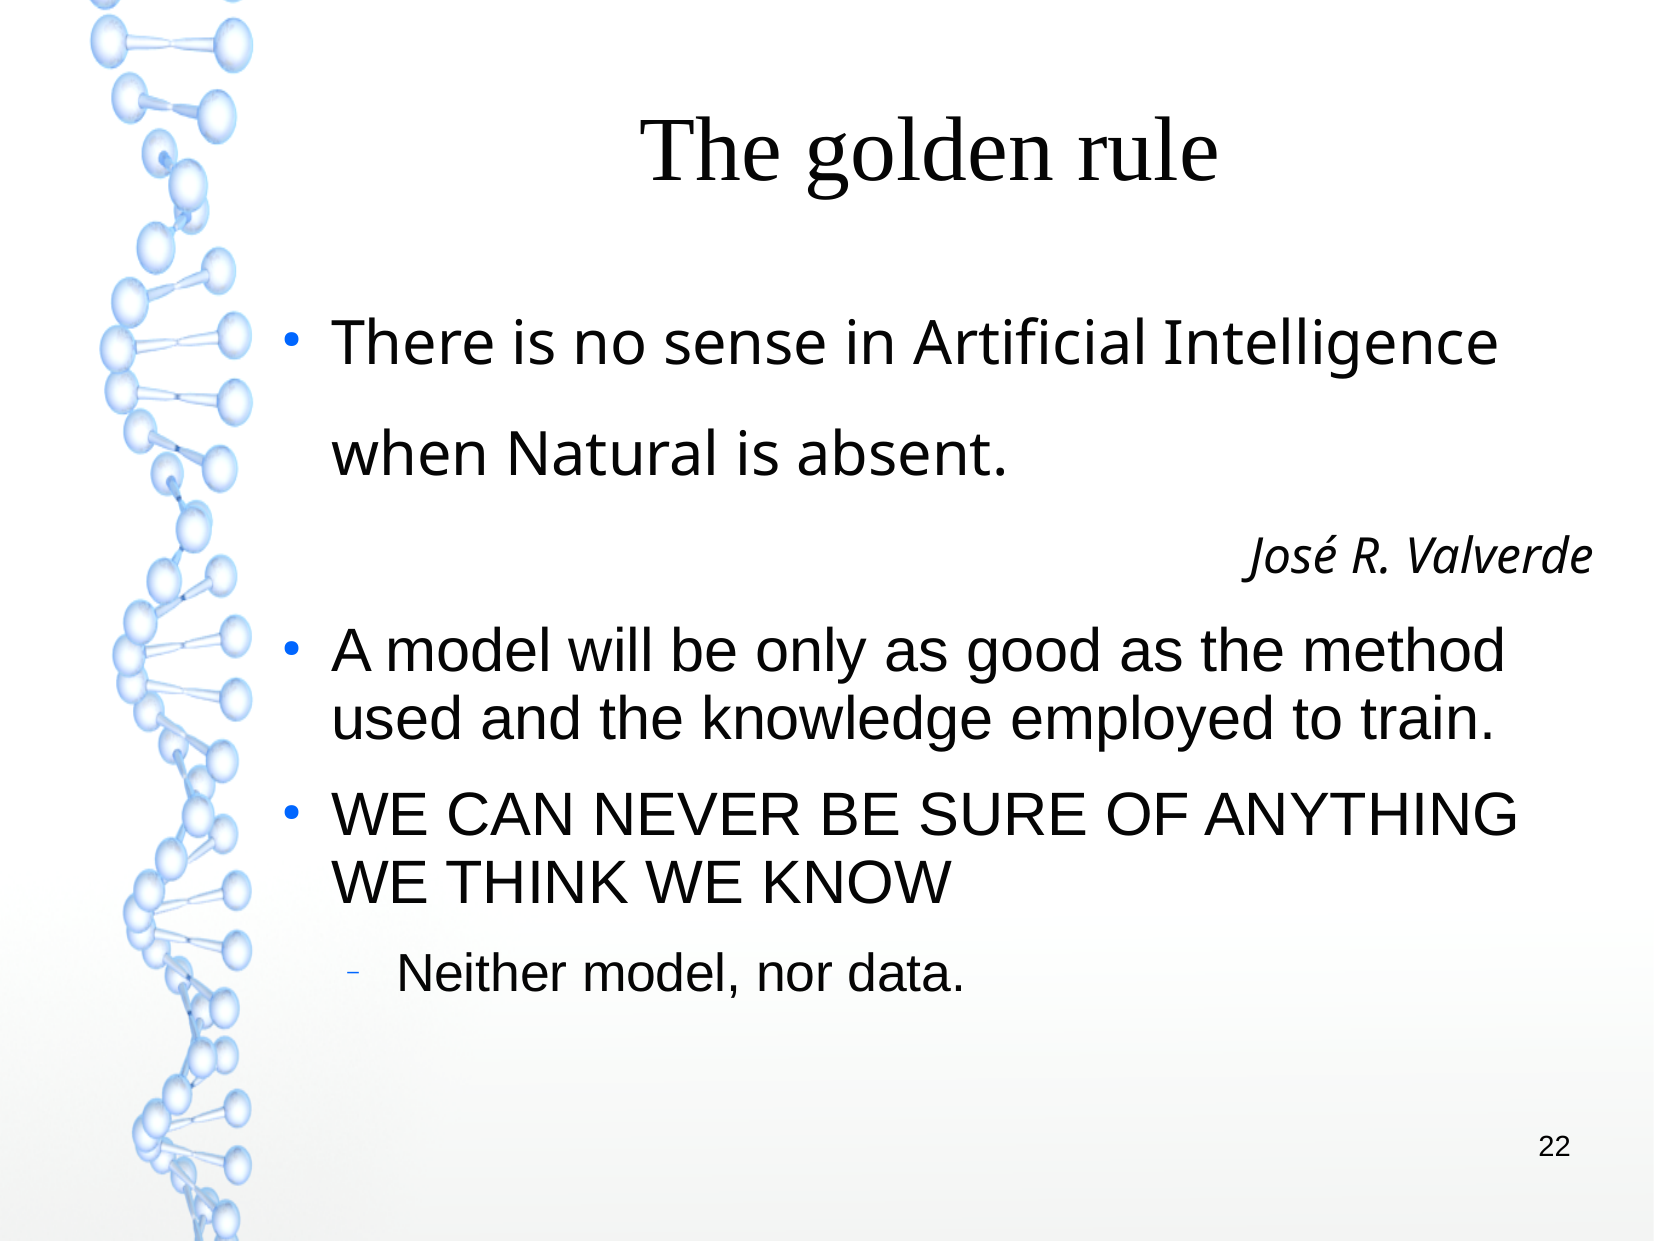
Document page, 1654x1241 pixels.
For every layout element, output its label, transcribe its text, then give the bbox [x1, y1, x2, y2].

title The golden rule [265, 47, 1595, 252]
list There is no sense in Artificial Intelligence when Natural is absent. José R. Valverde A model will be only as good as the method used and the knowledge employed to train. WE CAN NEVER BE SURE OF ANYTHING WE THINK WE KNOW Neither model, nor data. [265, 299, 1595, 1019]
picture [0, 0, 1654, 1241]
